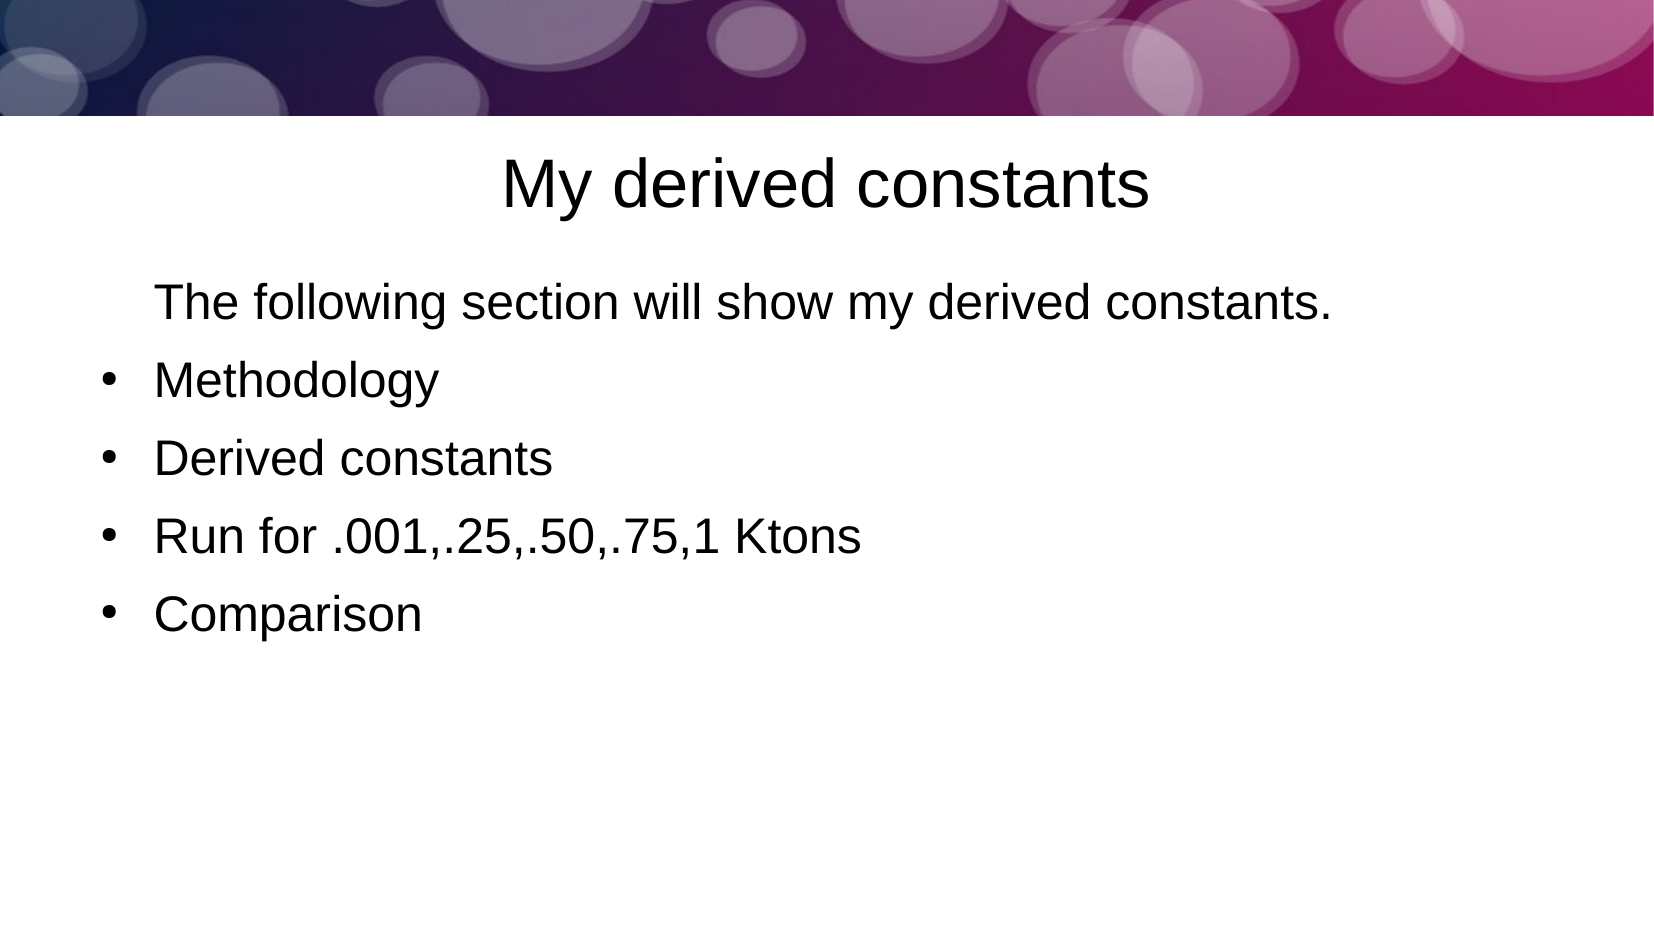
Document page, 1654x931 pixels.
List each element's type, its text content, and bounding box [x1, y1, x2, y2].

list The following section will show my derived constants. Methodology Derived constants Run for .001,.25,.50,.75,1 Ktons Comparison [82, 274, 1571, 815]
picture [0, 0, 1654, 116]
title My derived constants [82, 119, 1571, 249]
